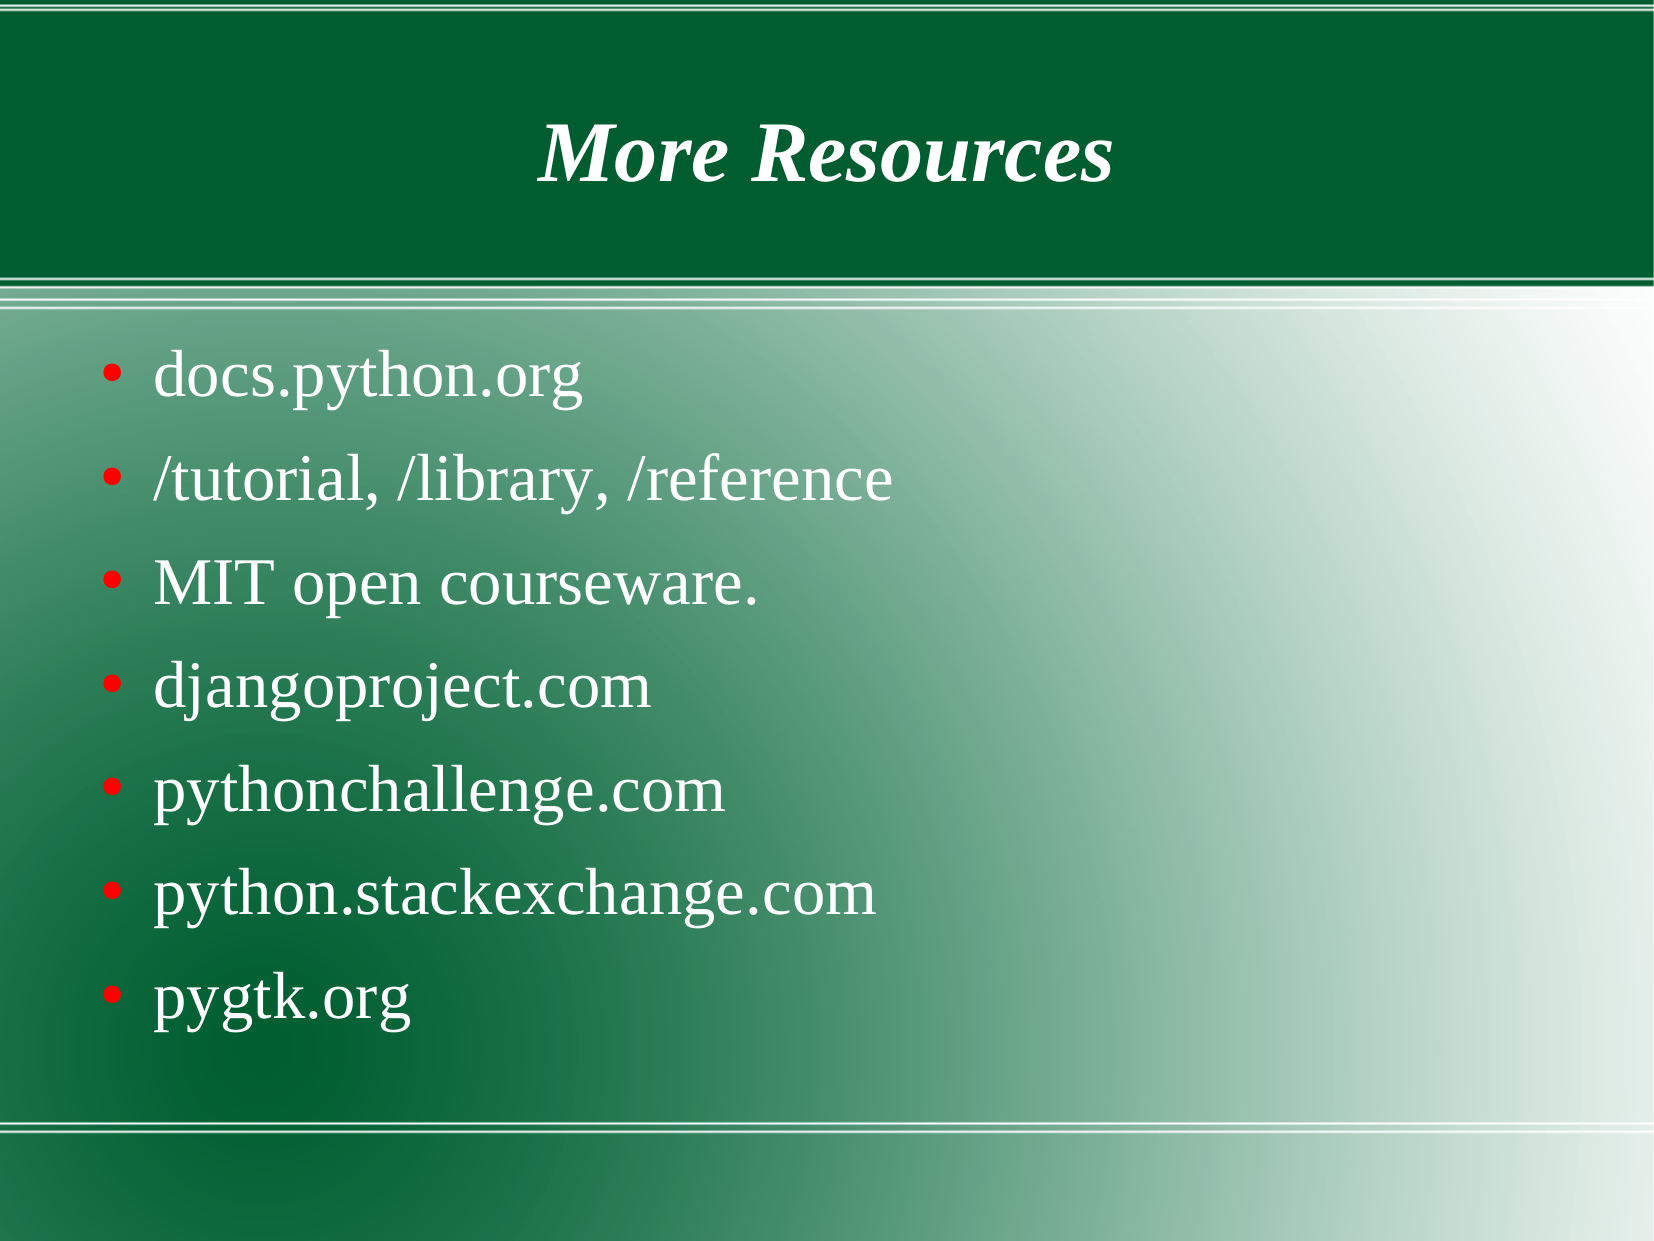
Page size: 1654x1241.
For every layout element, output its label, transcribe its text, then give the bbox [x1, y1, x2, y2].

list docs.python.org /tutorial, /library, /reference MIT open courseware. djangoproject.com pythonchallenge.com python.stackexchange.com pygtk.org [82, 337, 1571, 1156]
title More Resources [82, 49, 1571, 257]
picture [0, 0, 1654, 1241]
